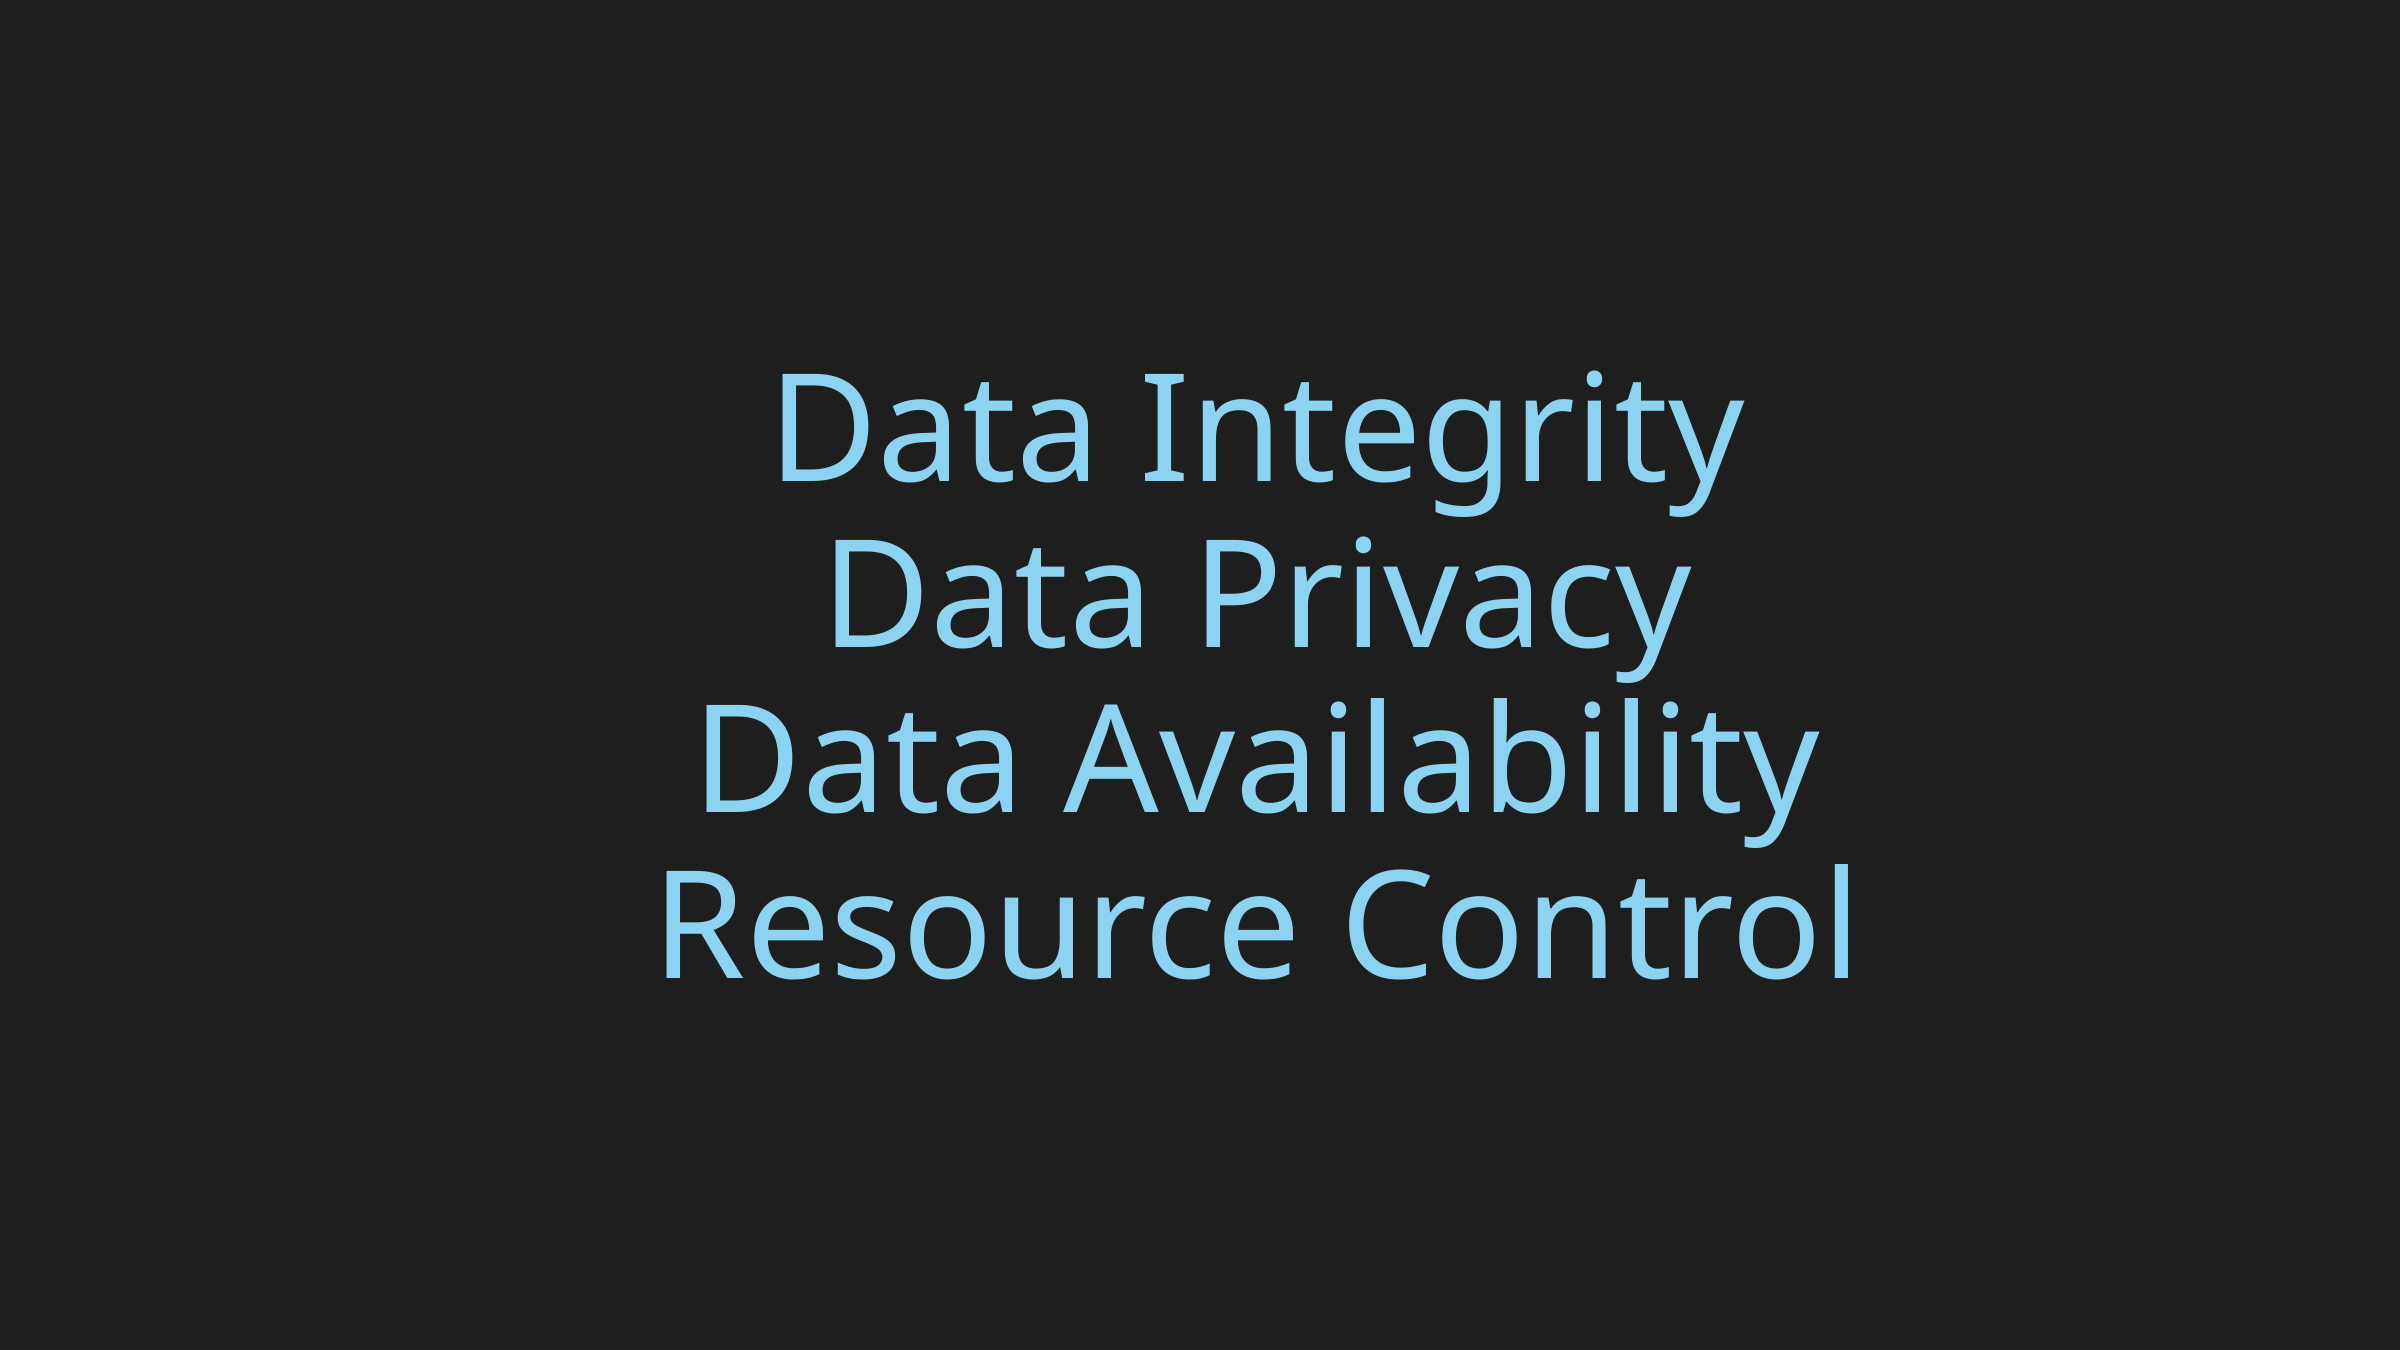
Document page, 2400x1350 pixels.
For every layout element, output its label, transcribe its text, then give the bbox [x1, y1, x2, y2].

text_box Data Integrity Data Privacy Data Availability Resource Control [578, 359, 1937, 1009]
